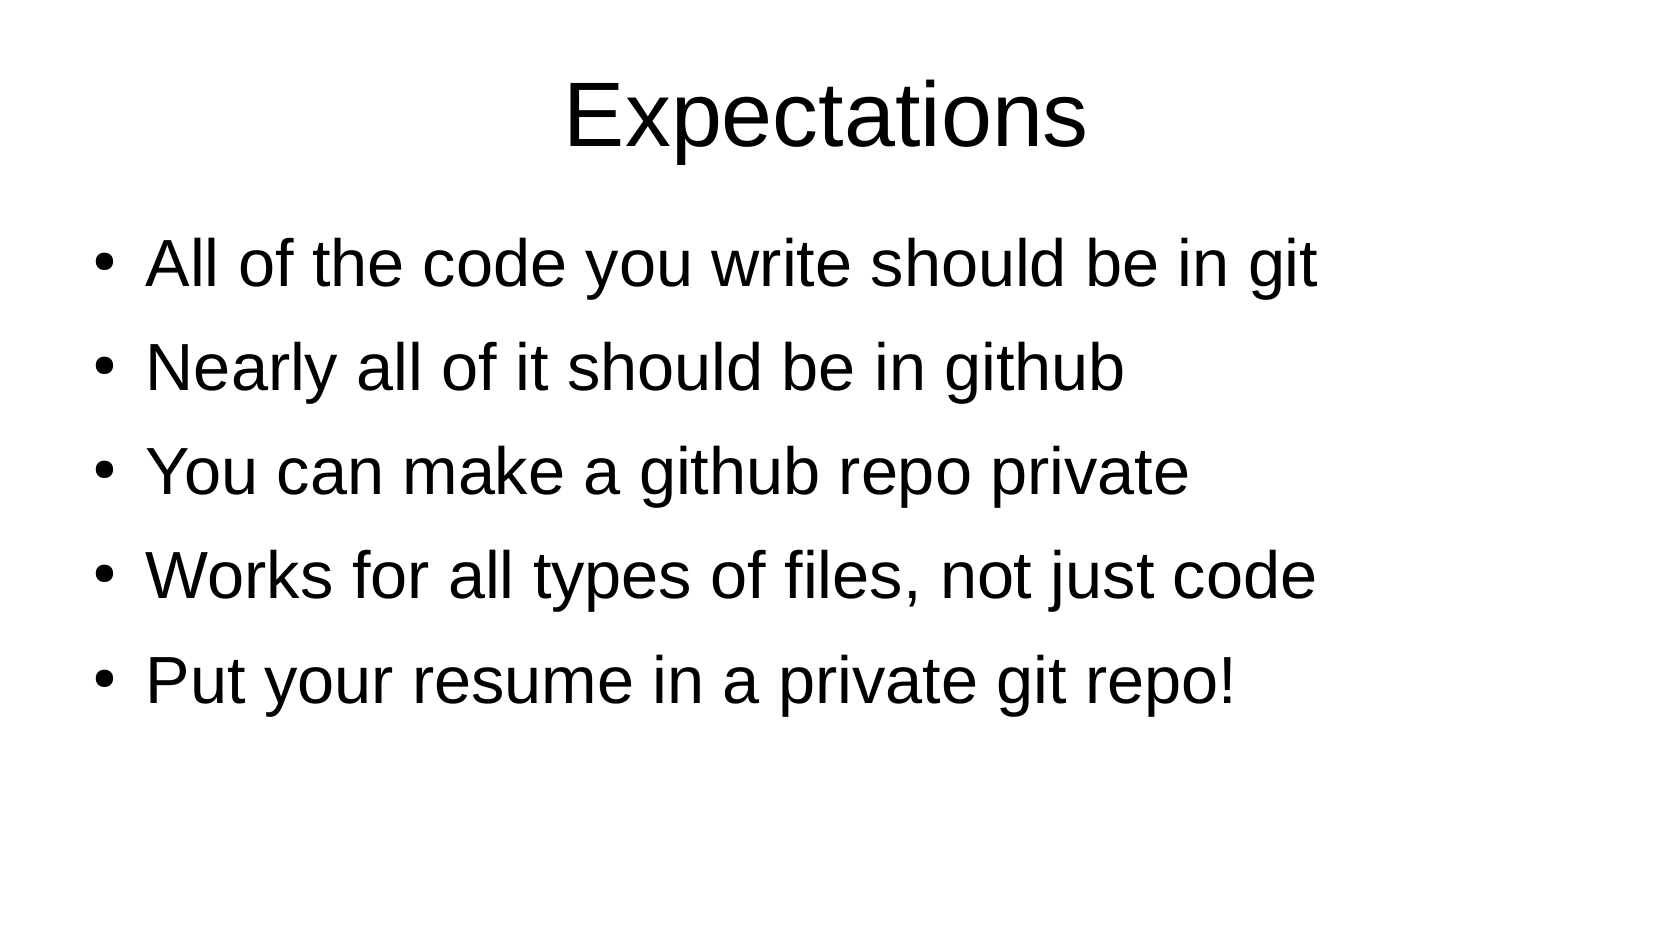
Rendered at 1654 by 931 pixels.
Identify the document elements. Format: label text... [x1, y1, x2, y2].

list All of the code you write should be in git Nearly all of it should be in github You can make a github repo private Works for all types of files, not just code Put your resume in a private git repo! [75, 225, 1564, 766]
title Expectations [82, 37, 1571, 193]
